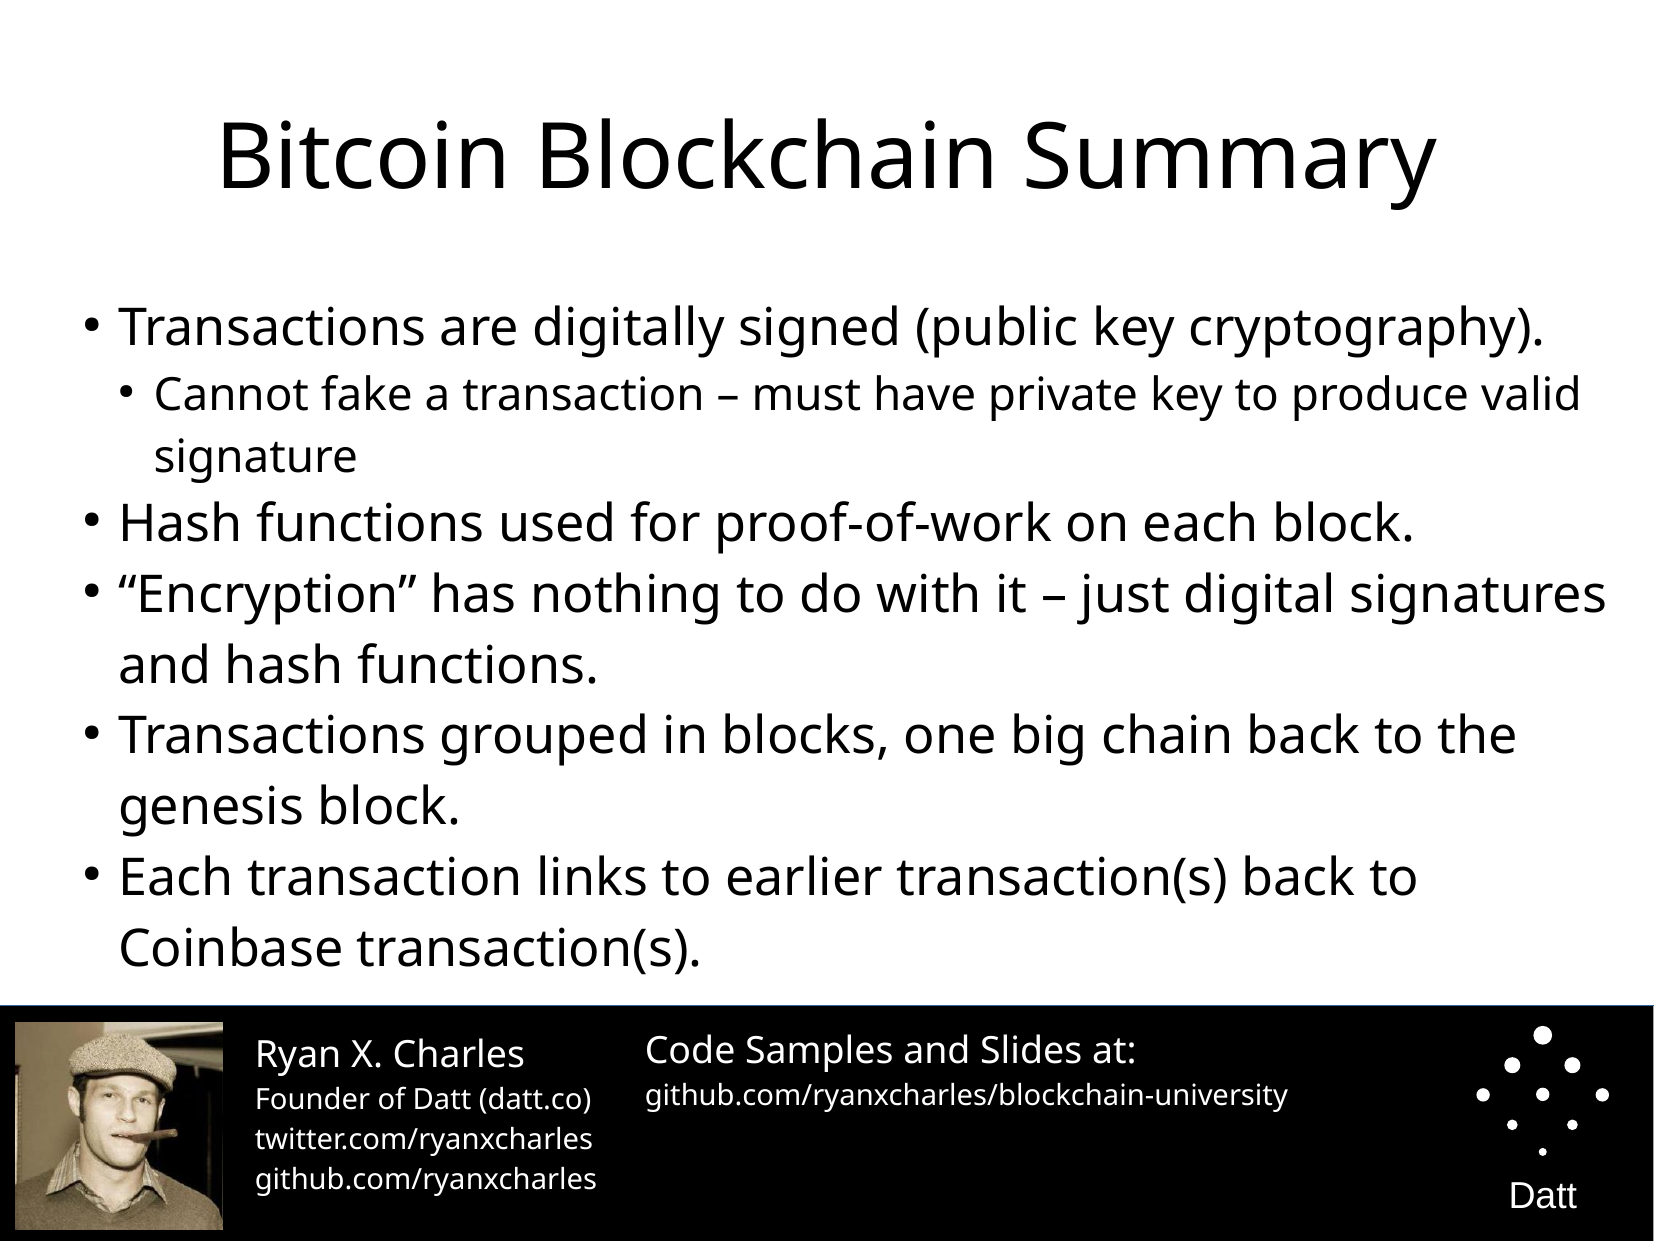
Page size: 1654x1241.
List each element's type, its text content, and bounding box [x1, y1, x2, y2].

text_box [976, 1005, 1654, 1241]
text_box Ryan X. Charles Founder of Datt (datt.co) twitter.com/ryanxcharles github.com/ryanxcharles [240, 1020, 976, 1241]
text_box [0, 1005, 630, 1241]
text_box Code Samples and Slides at: github.com/ryanxcharles/blockchain-university [630, 1015, 1403, 1156]
subtitle Transactions are digitally signed (public key cryptography). Cannot fake a transaction – must have private key to produce valid signature Hash functions used for proof-of-work on each block. “Encryption” has nothing to do with it – just digital signatures and hash functions. Transactions grouped in blocks, one big chain back to the genesis block. Each transaction links to earlier transaction(s) back to Coinbase transaction(s). [82, 290, 1636, 1018]
picture [15, 1022, 223, 1231]
picture [1475, 1023, 1611, 1159]
text_box Datt [1452, 1167, 1633, 1241]
title Bitcoin Blockchain Summary [82, 49, 1571, 257]
